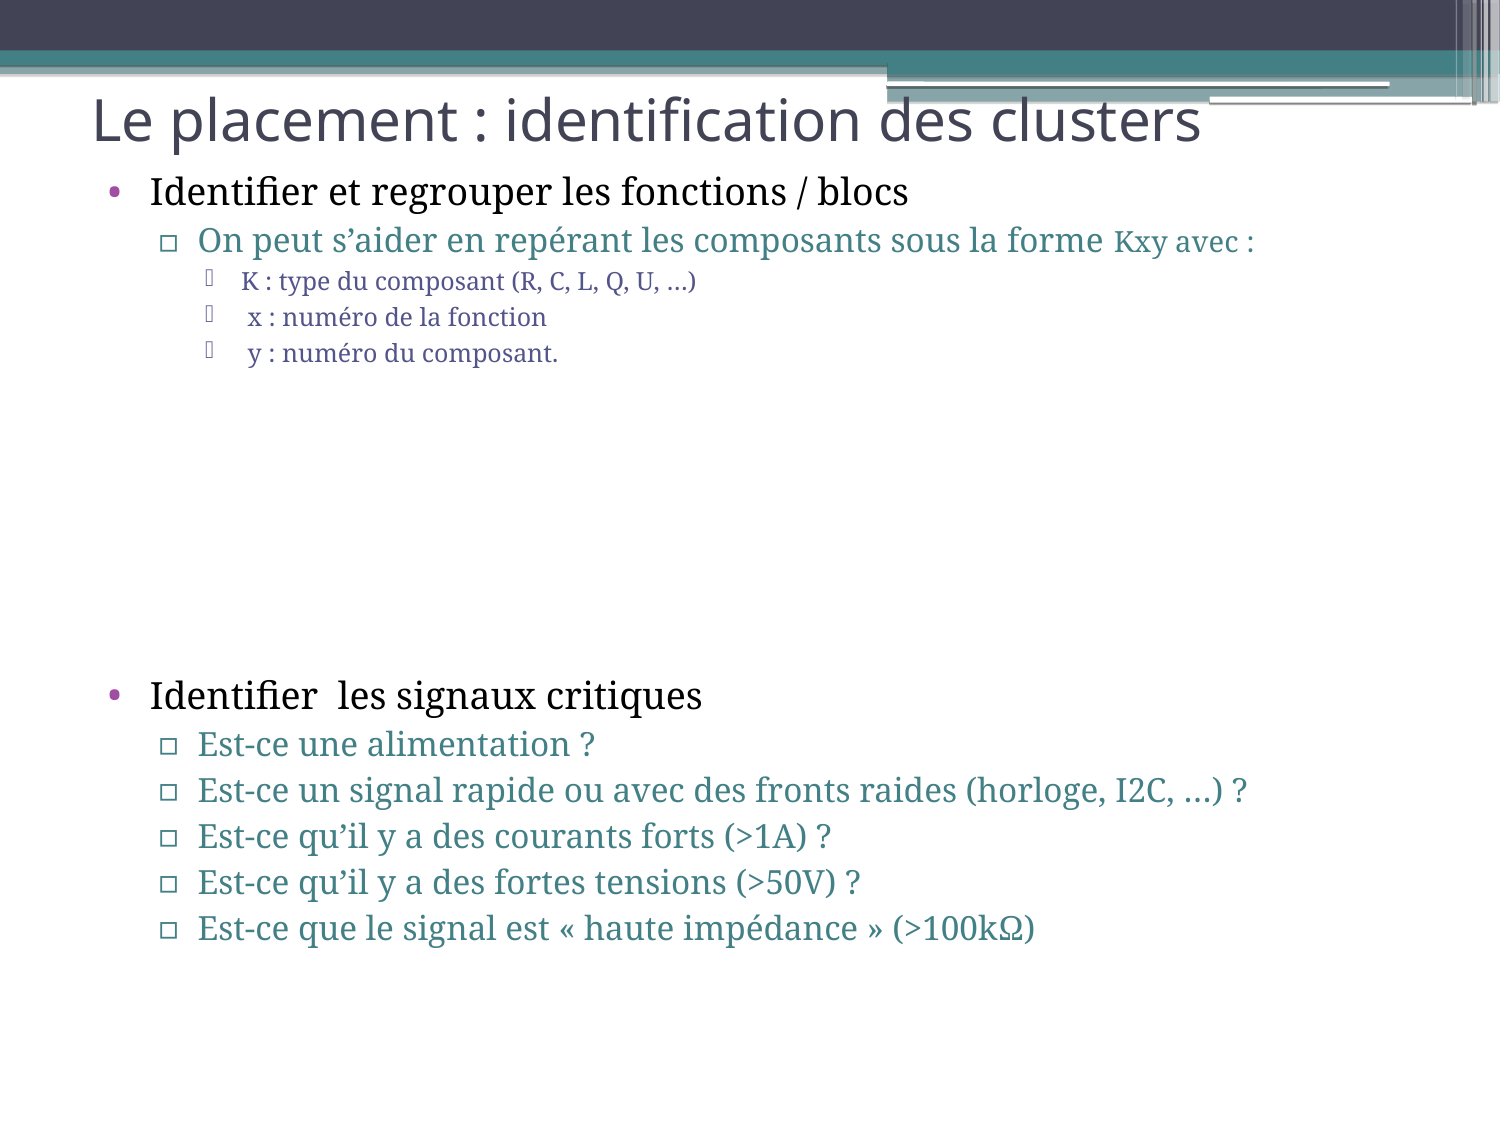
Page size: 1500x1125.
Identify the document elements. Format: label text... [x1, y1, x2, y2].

title Le placement : identification des clusters [76, 30, 1427, 206]
list Identifier et regrouper les fonctions / blocs On peut s’aider en repérant les composants sous la forme Kxy avec : K : type du composant (R, C, L, Q, U, …) x : numéro de la fonction y : numéro du composant. Identifier les signaux critiques Est-ce une alimentation ? Est-ce un signal rapide ou avec des fronts raides (horloge, I2C, …) ? Est-ce qu’il y a des courants forts (>1A) ? Est-ce qu’il y a des fortes tensions (>50V) ? Est-ce que le signal est « haute impédance » (>100kΩ) [75, 160, 1425, 1079]
